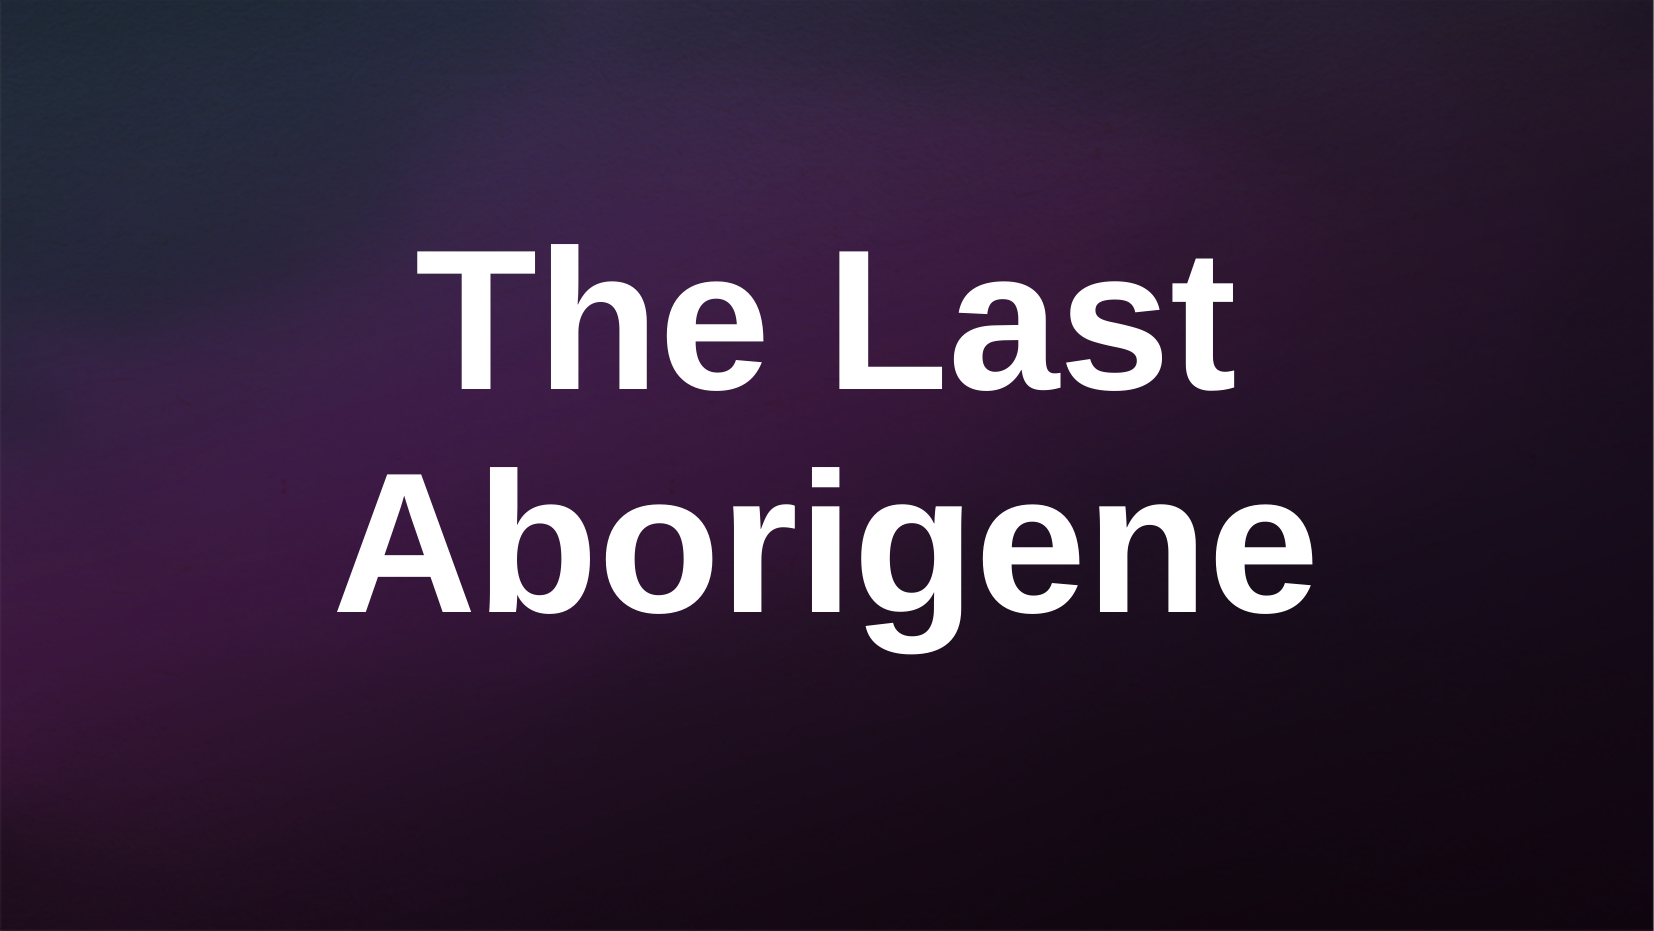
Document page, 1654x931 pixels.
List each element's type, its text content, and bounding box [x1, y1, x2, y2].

title The Last Aborigene [82, 208, 1571, 656]
picture [0, 0, 1654, 931]
